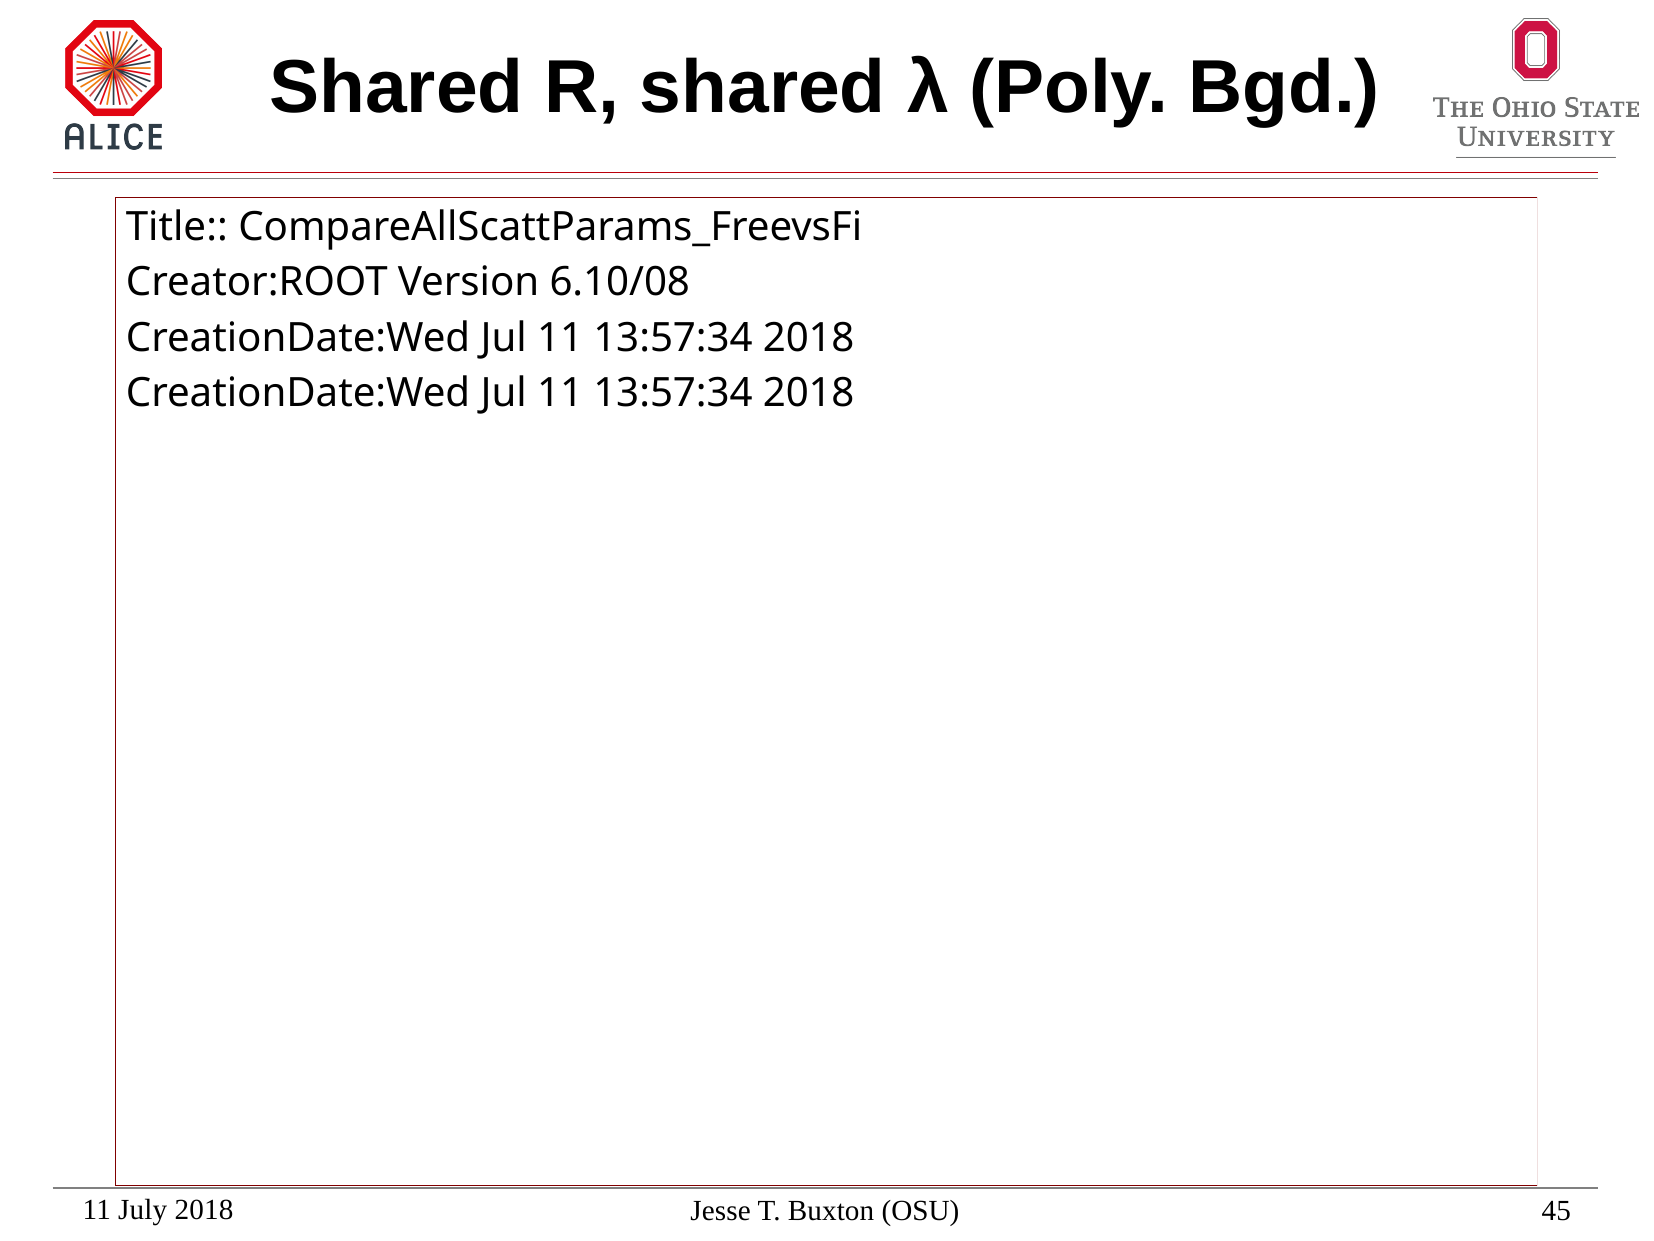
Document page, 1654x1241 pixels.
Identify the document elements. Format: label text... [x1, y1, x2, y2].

picture [1513, 5, 1642, 171]
title Shared R, shared λ (Poly. Bgd.) [137, 1, 1513, 172]
picture [65, 20, 137, 150]
picture [112, 195, 1538, 1186]
